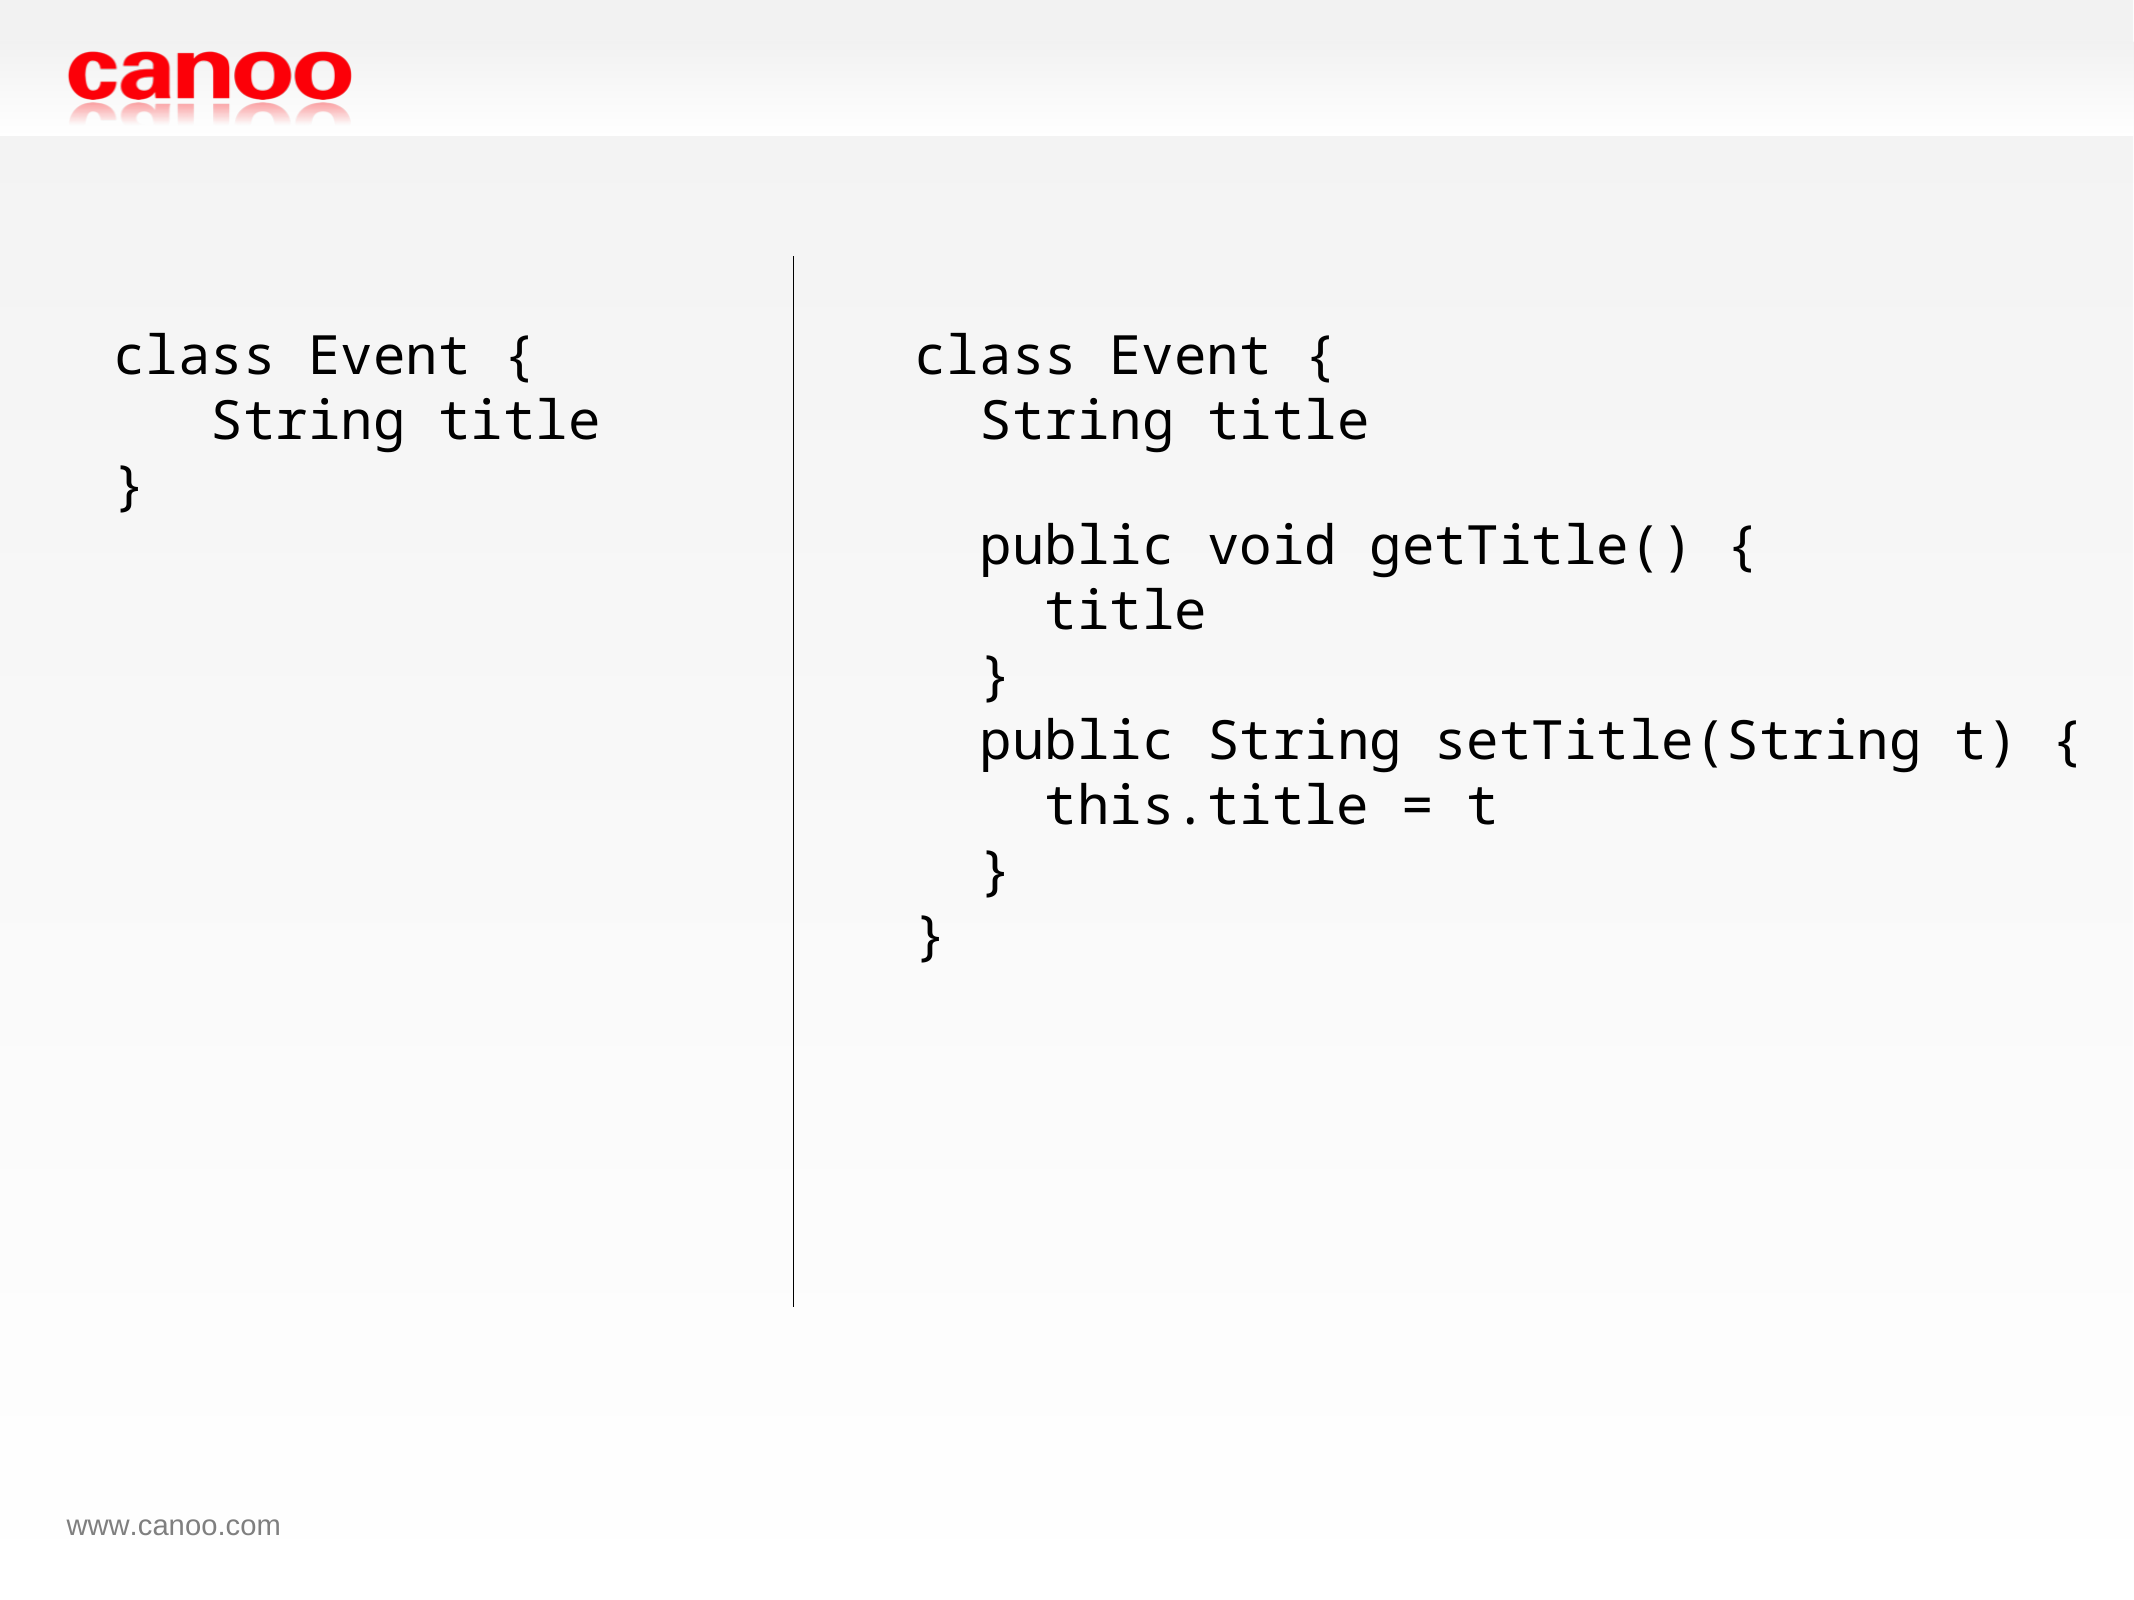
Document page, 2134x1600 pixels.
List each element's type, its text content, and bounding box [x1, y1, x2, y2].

text_box class Event { String title } [98, 313, 879, 1289]
picture [65, 48, 353, 154]
text_box class Event { String title public void getTitle() { title } public String setTitle(String t) { this.title = t } } [899, 313, 2133, 1289]
